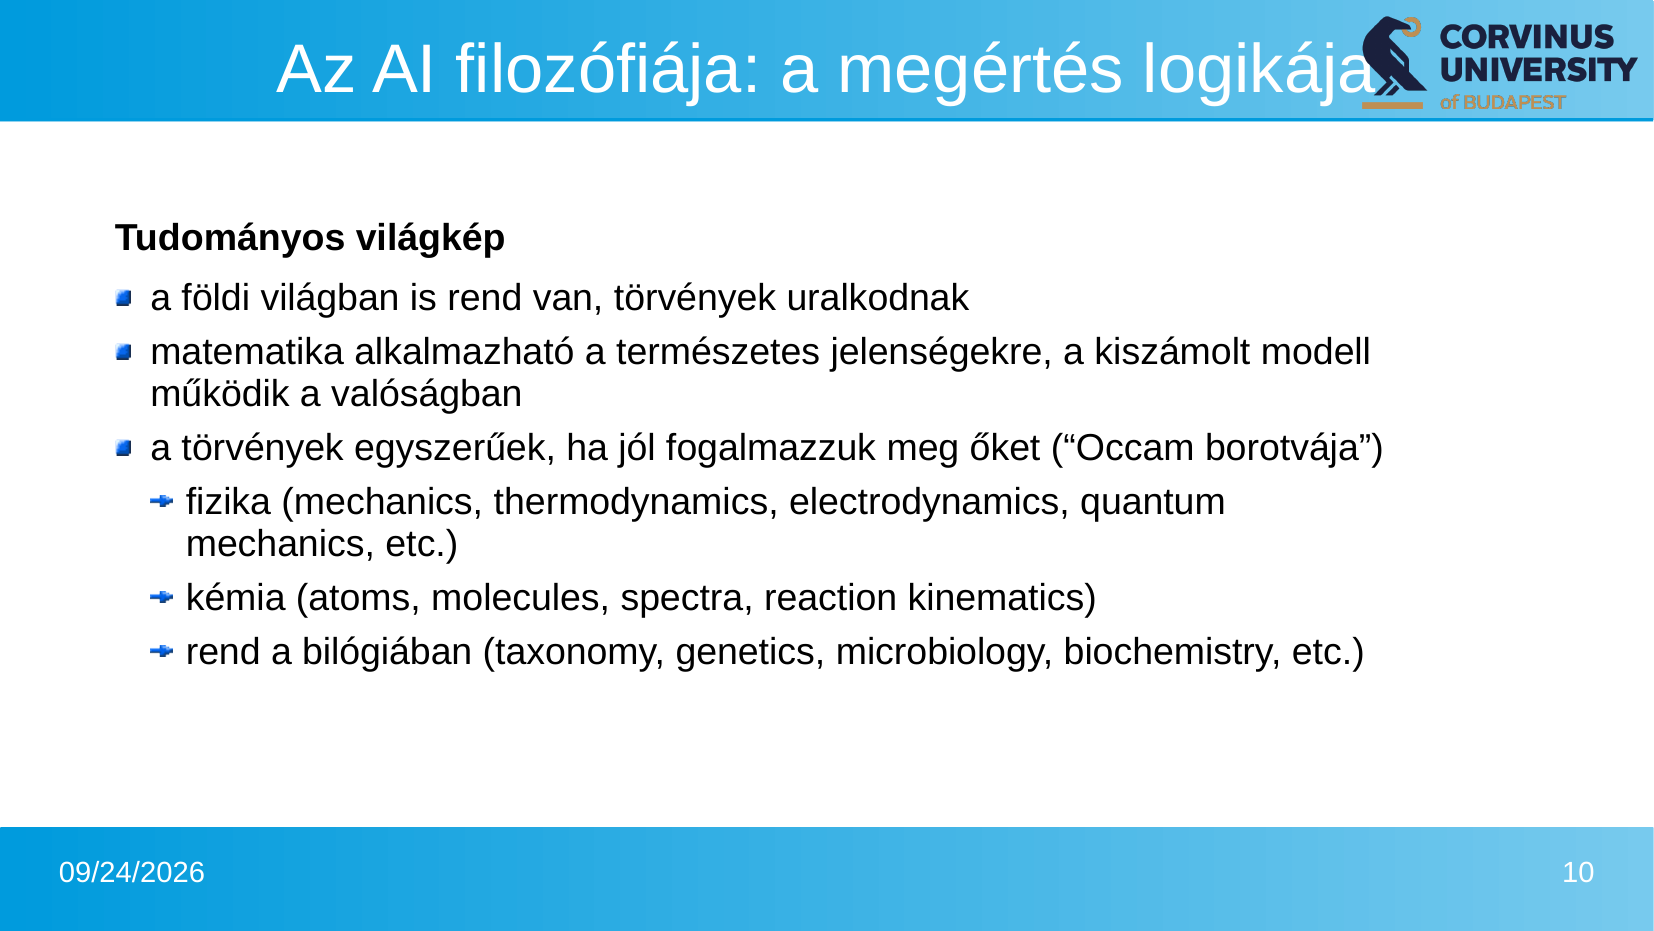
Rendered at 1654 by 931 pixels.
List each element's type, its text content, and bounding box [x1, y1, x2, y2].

picture [1362, 16, 1638, 109]
text_box Tudományos világkép a földi világban is rend van, törvények uralkodnak matematika alkalmazható a természetes jelenségekre, a kiszámolt modell működik a valóságban a törvények egyszerűek, ha jól fogalmazzuk meg őket (“Occam borotvája”) fizika (mechanics, thermodynamics, electrodynamics, quantum mechanics, etc.) kémia (atoms, molecules, spectra, reaction kinematics) rend a bilógiában (taxonomy, genetics, microbiology, biochemistry, etc.) [100, 209, 1429, 680]
title Az AI filozófiája: a megértés logikája [59, 29, 1362, 108]
